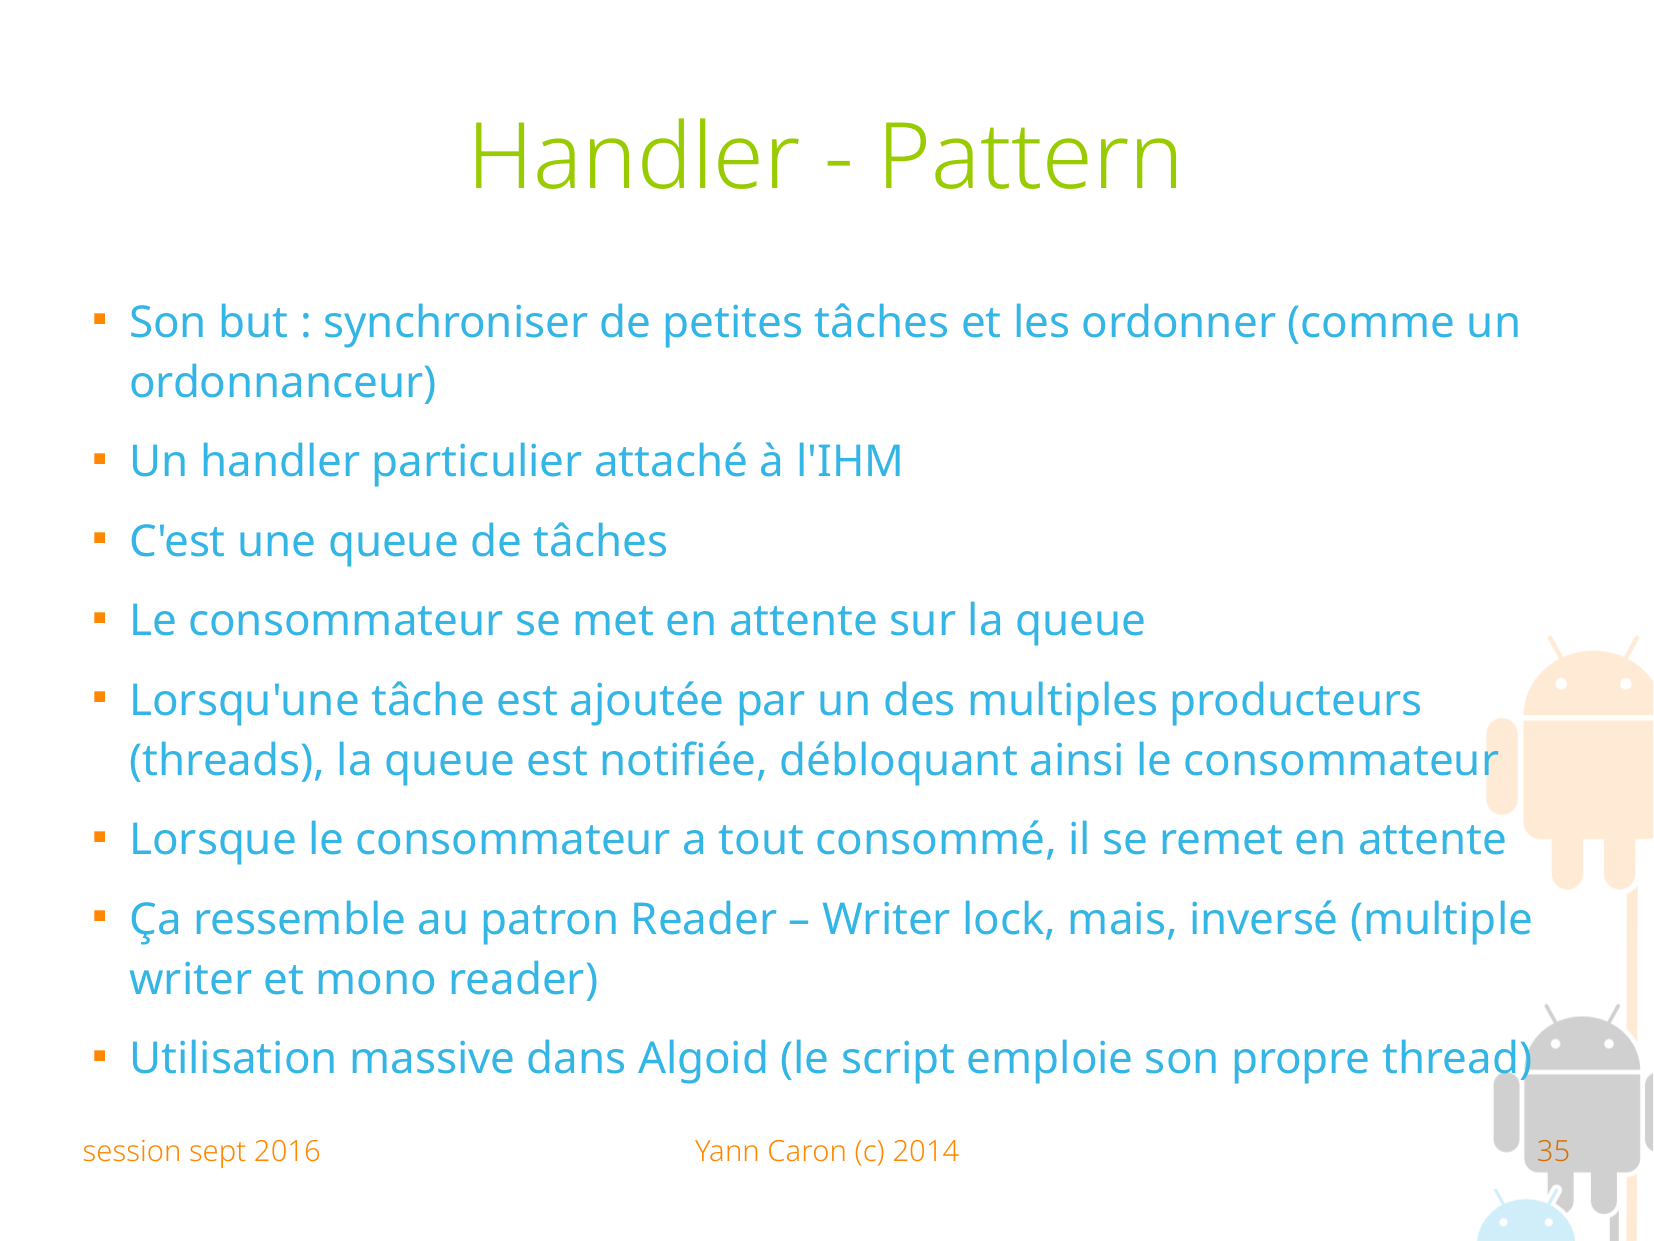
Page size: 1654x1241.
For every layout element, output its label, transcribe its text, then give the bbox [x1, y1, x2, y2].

list Son but : synchroniser de petites tâches et les ordonner (comme un ordonnanceur) Un handler particulier attaché à l'IHM C'est une queue de tâches Le consommateur se met en attente sur la queue Lorsqu'une tâche est ajoutée par un des multiples producteurs (threads), la queue est notifiée, débloquant ainsi le consommateur Lorsque le consommateur a tout consommé, il se remet en attente Ça ressemble au patron Reader – Writer lock, mais, inversé (multiple writer et mono reader) Utilisation massive dans Algoid (le script emploie son propre thread) [82, 290, 1571, 1111]
picture [240, 423, 1654, 1241]
title Handler - Pattern [82, 49, 1571, 257]
